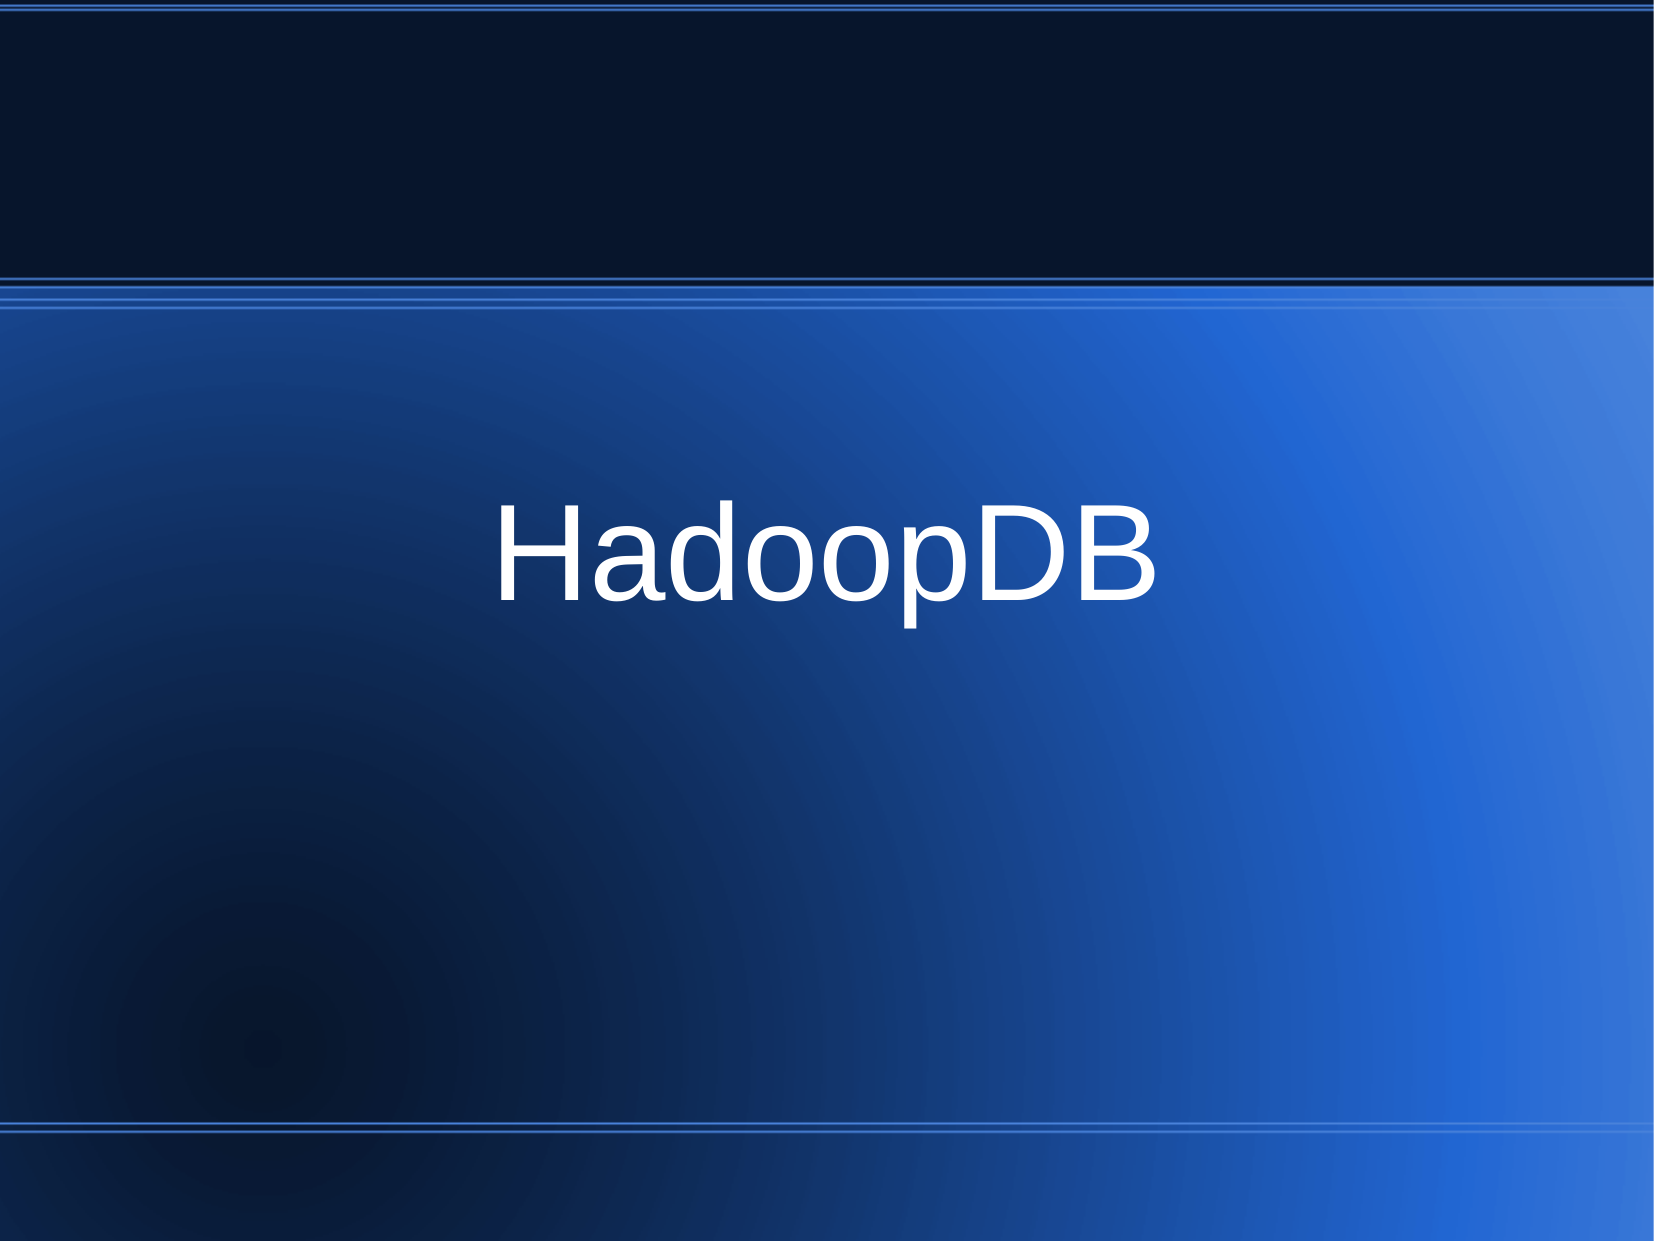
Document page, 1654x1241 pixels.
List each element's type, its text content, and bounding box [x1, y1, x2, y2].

picture [0, 0, 1654, 1241]
subtitle HadoopDB [82, 56, 1571, 1050]
